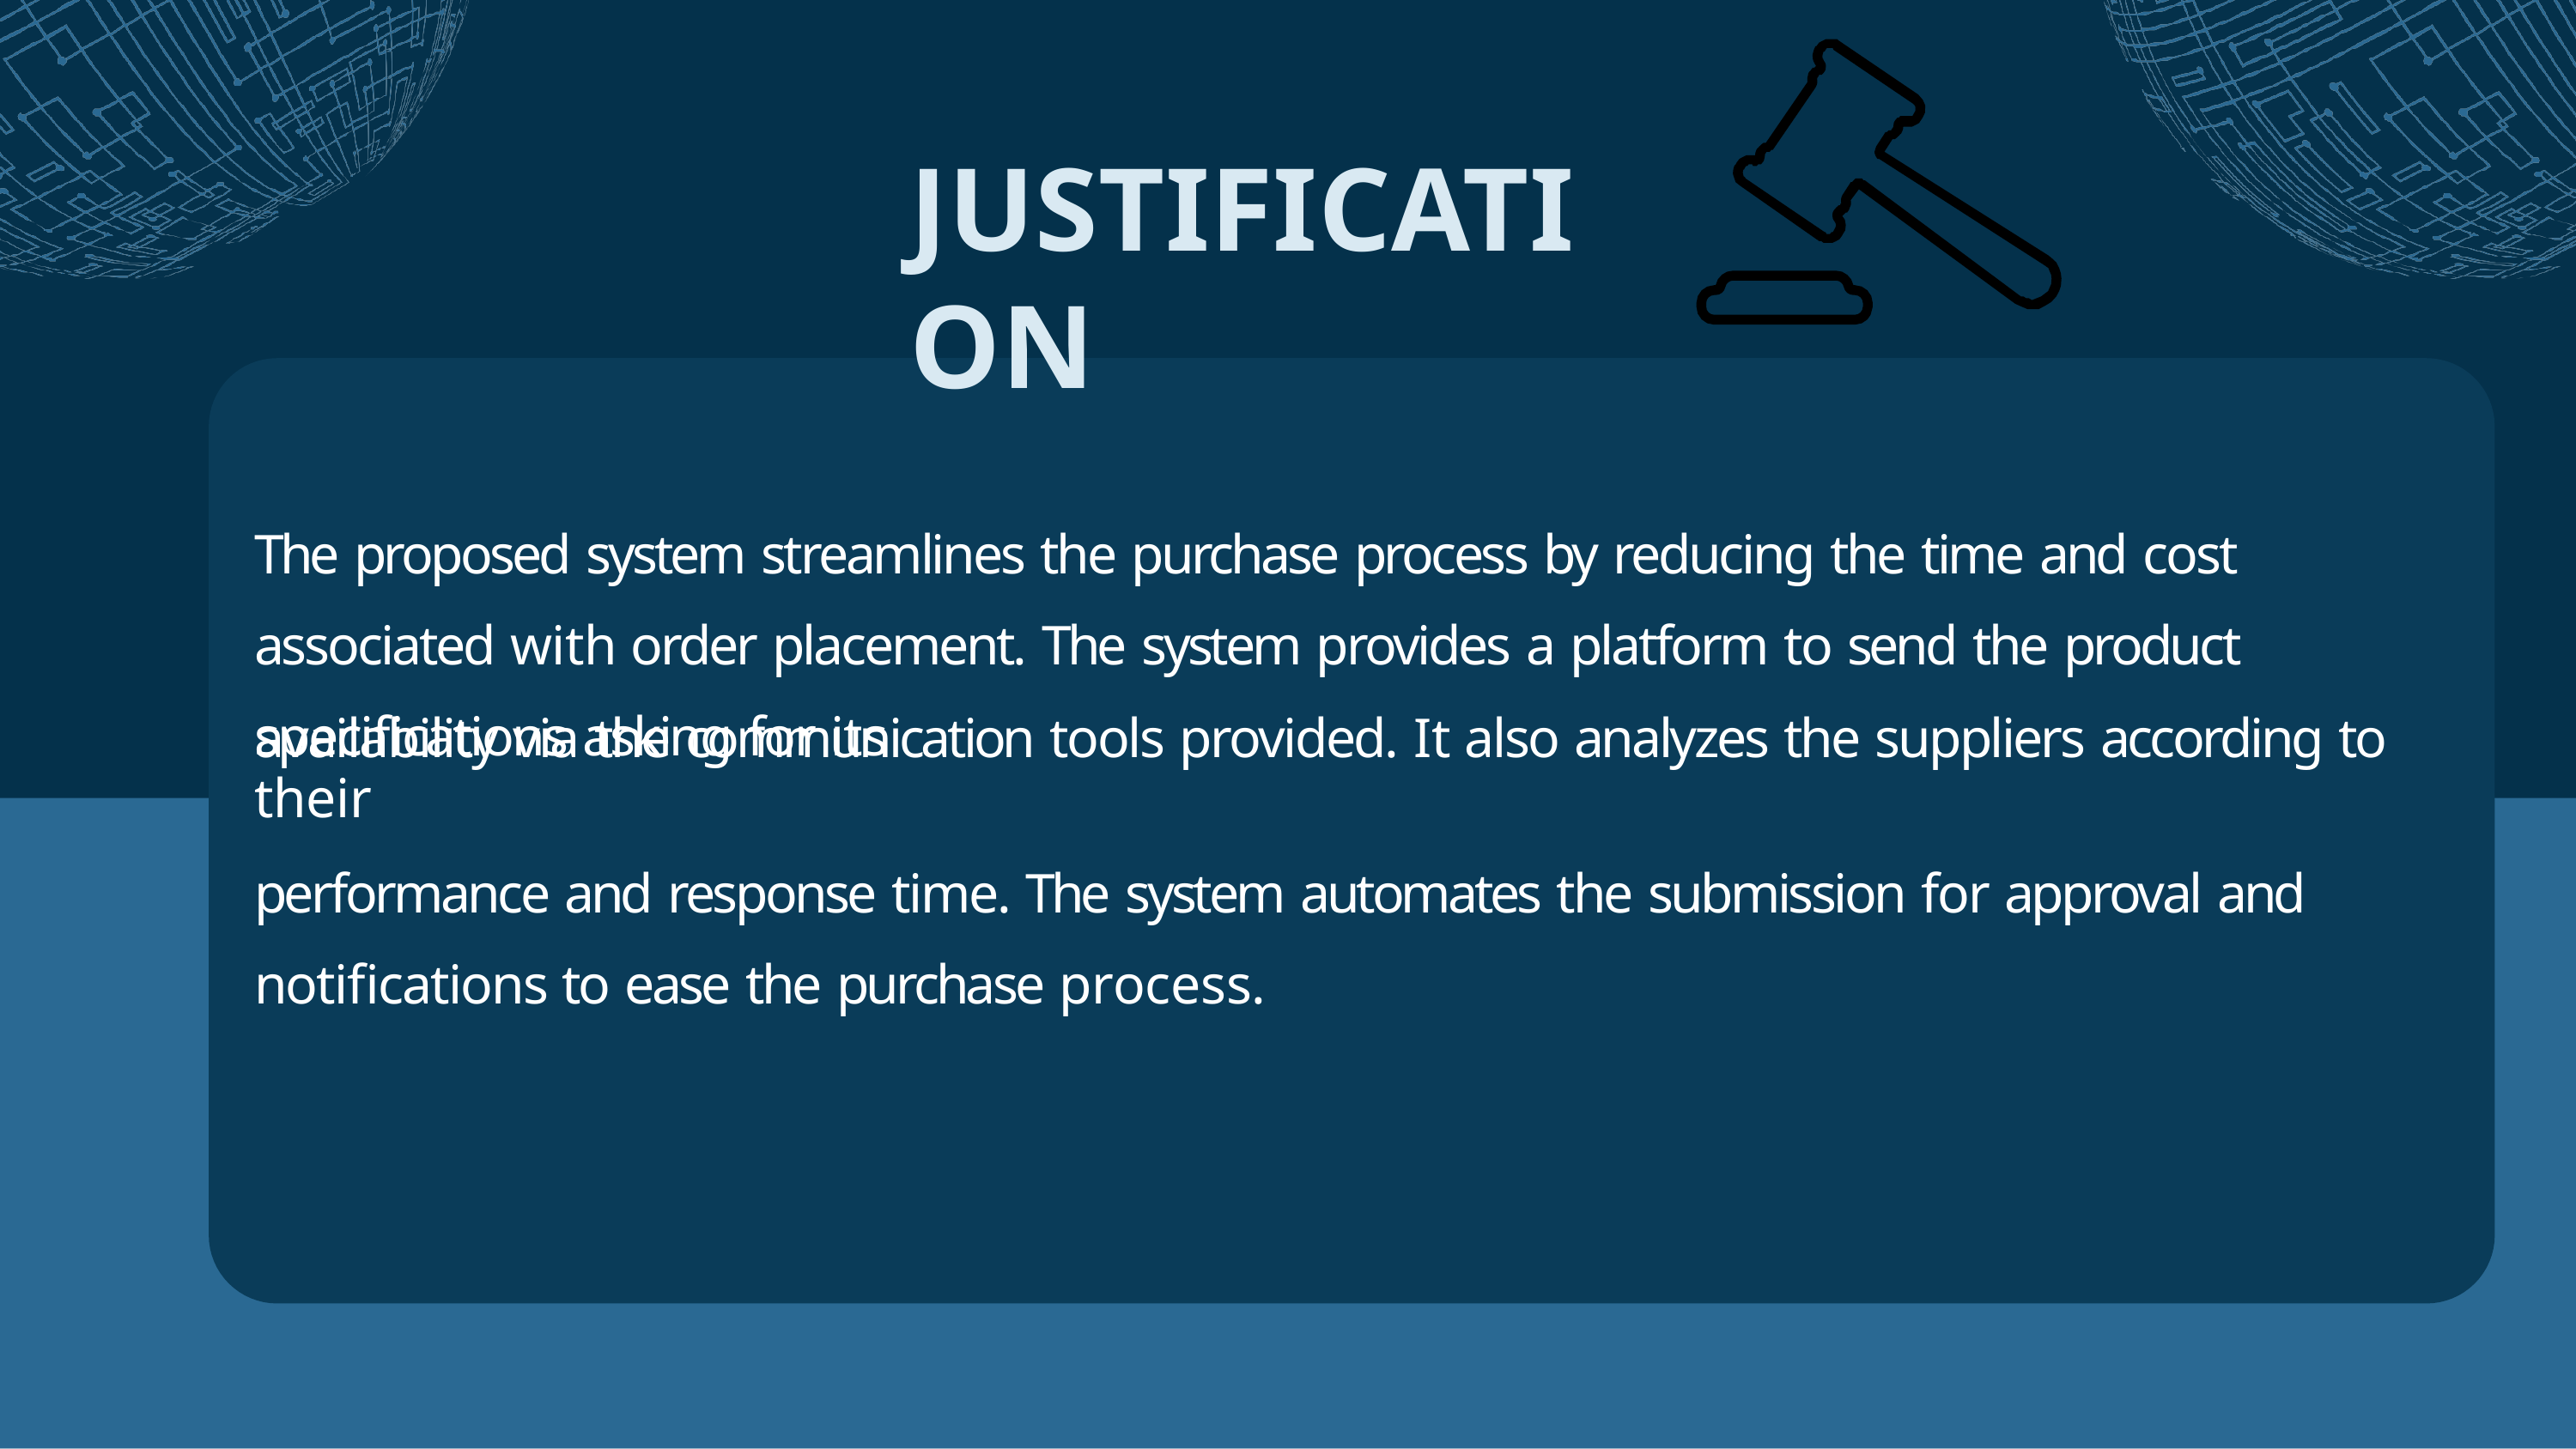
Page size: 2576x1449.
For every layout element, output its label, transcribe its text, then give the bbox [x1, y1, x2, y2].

picture [0, 0, 469, 279]
text_box [1696, 270, 1873, 325]
text_box [1733, 39, 2062, 310]
text_box availability via the communication tools provided. It also analyzes the suppliers according to their performance and response time. The system automates the submission for approval and notifications to ease the purchase process. [254, 707, 2409, 1016]
text_box The proposed system streamlines the purchase process by reducing the time and cost associated with order placement. The system provides a platform to send the product specifications asking for its [252, 492, 2421, 767]
title JUSTIFICATION [908, 135, 1640, 412]
picture [2104, 0, 2576, 279]
